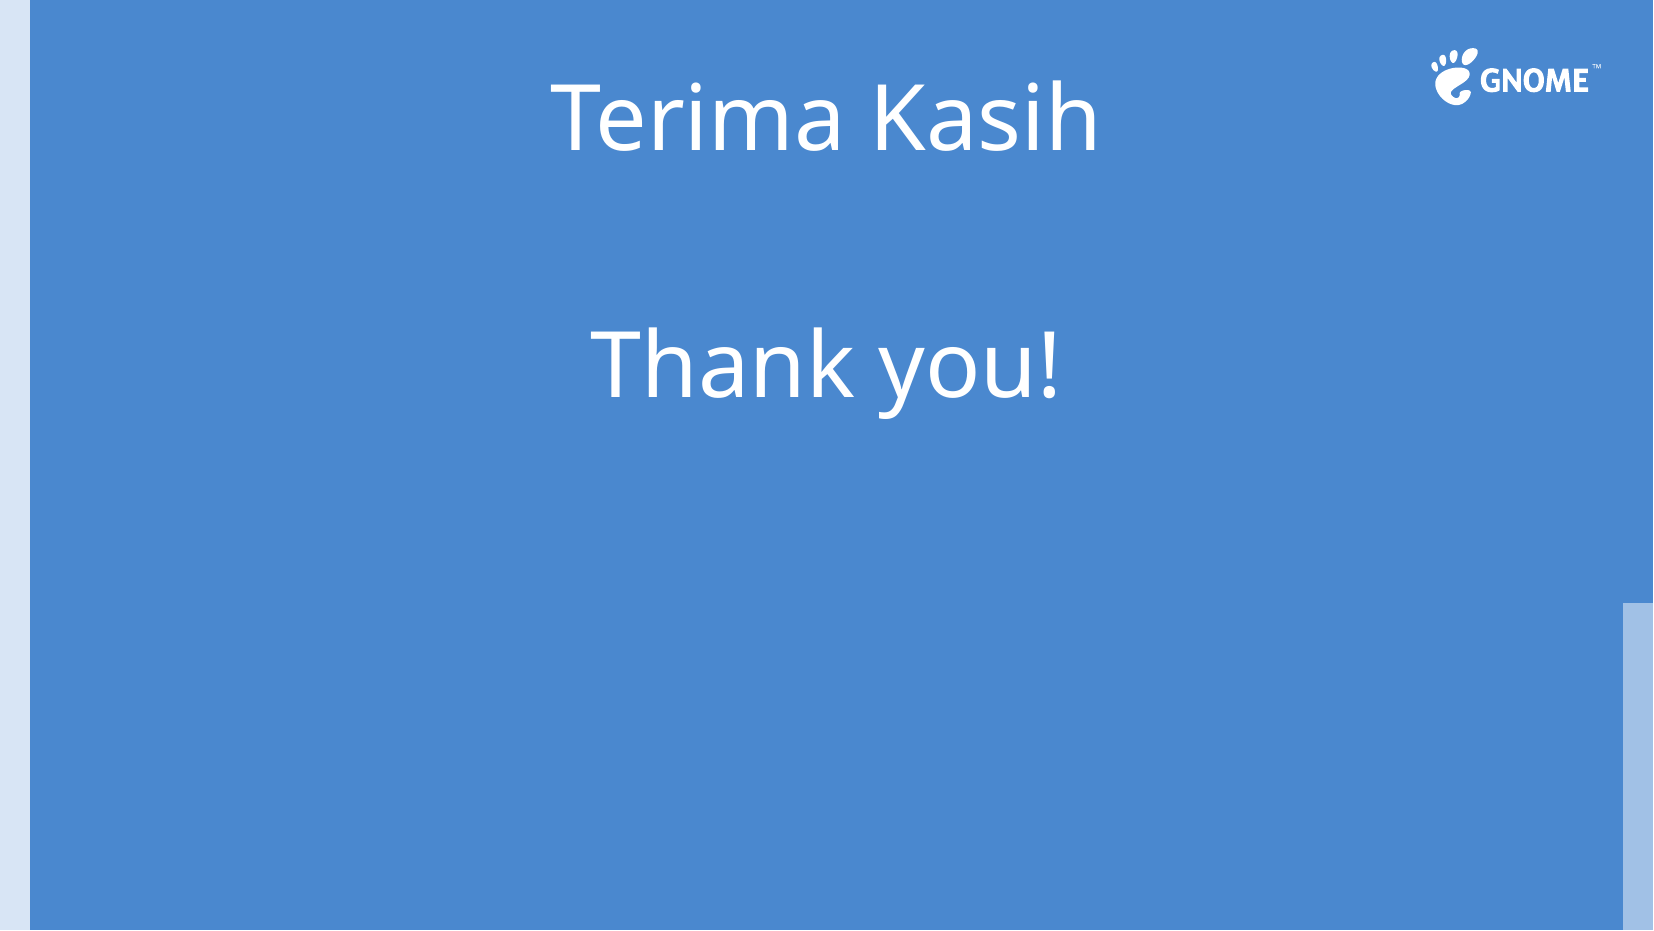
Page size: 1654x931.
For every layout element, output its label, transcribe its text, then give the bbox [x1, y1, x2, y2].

subtitle Thank you! [82, 217, 1571, 758]
title Terima Kasih [82, 37, 1571, 193]
